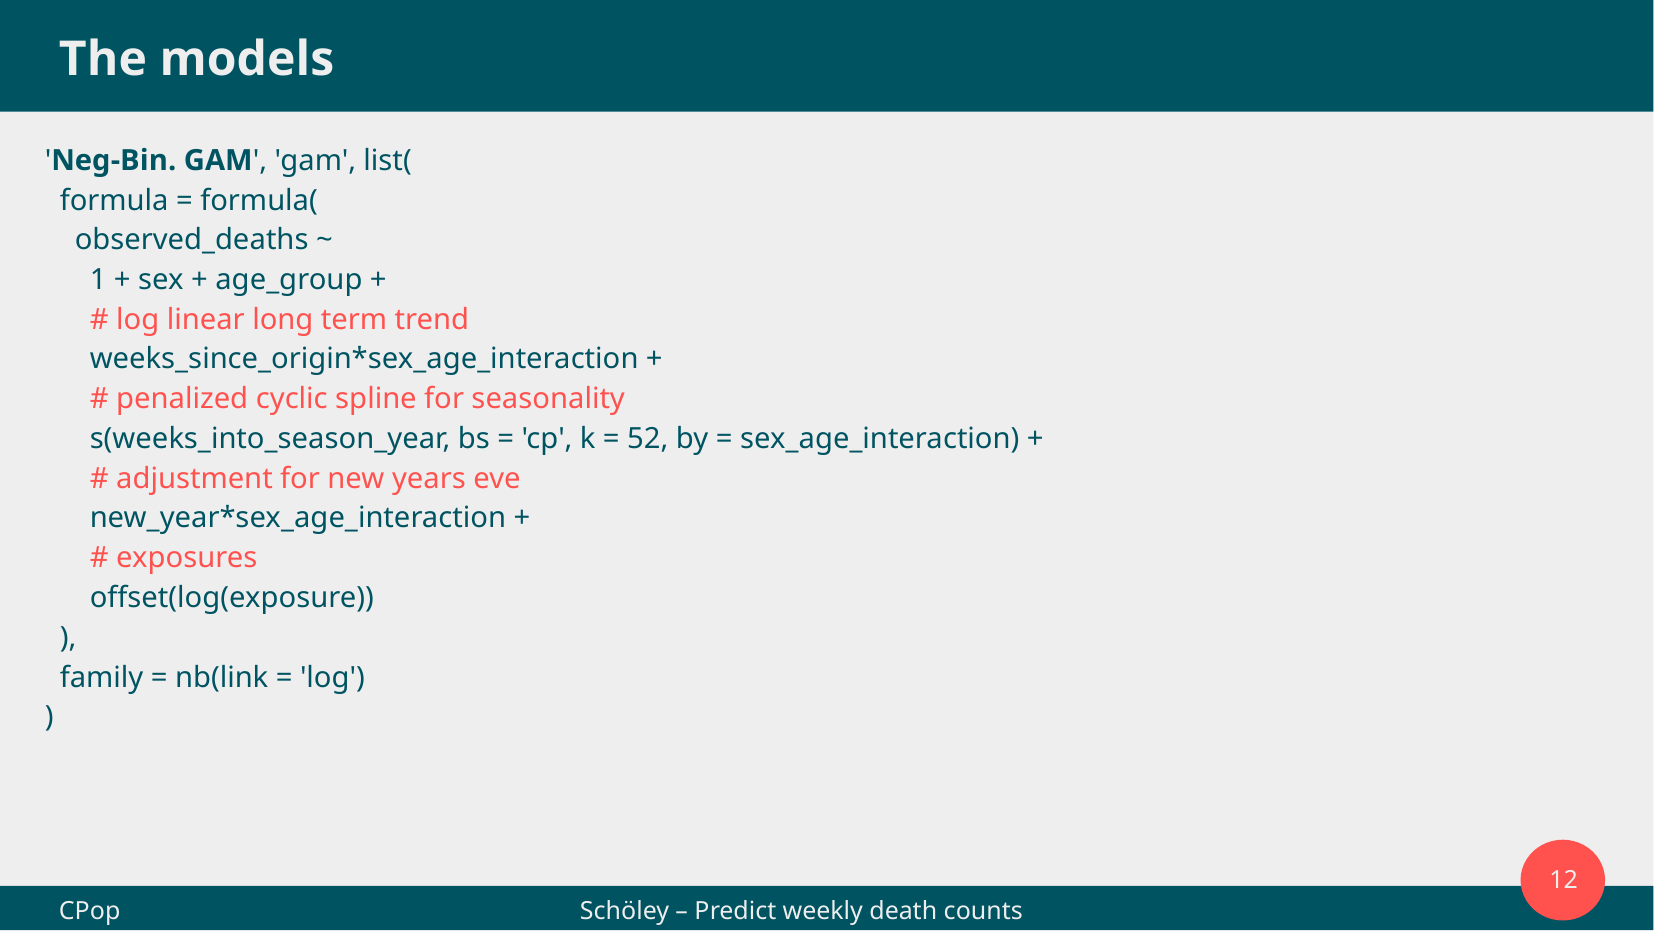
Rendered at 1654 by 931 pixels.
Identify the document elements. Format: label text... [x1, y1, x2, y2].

title The models [58, 0, 1595, 116]
text_box 'Neg-Bin. GAM', 'gam', list( formula = formula( observed_deaths ~ 1 + sex + age_group + # log linear long term trend weeks_since_origin*sex_age_interaction + # penalized cyclic spline for seasonality s(weeks_into_season_year, bs = 'cp', k = 52, by = sex_age_interaction) + # adjustment for new years eve new_year*sex_age_interaction + # exposures offset(log(exposure)) ), family = nb(link = 'log') ) [0, 131, 1636, 871]
